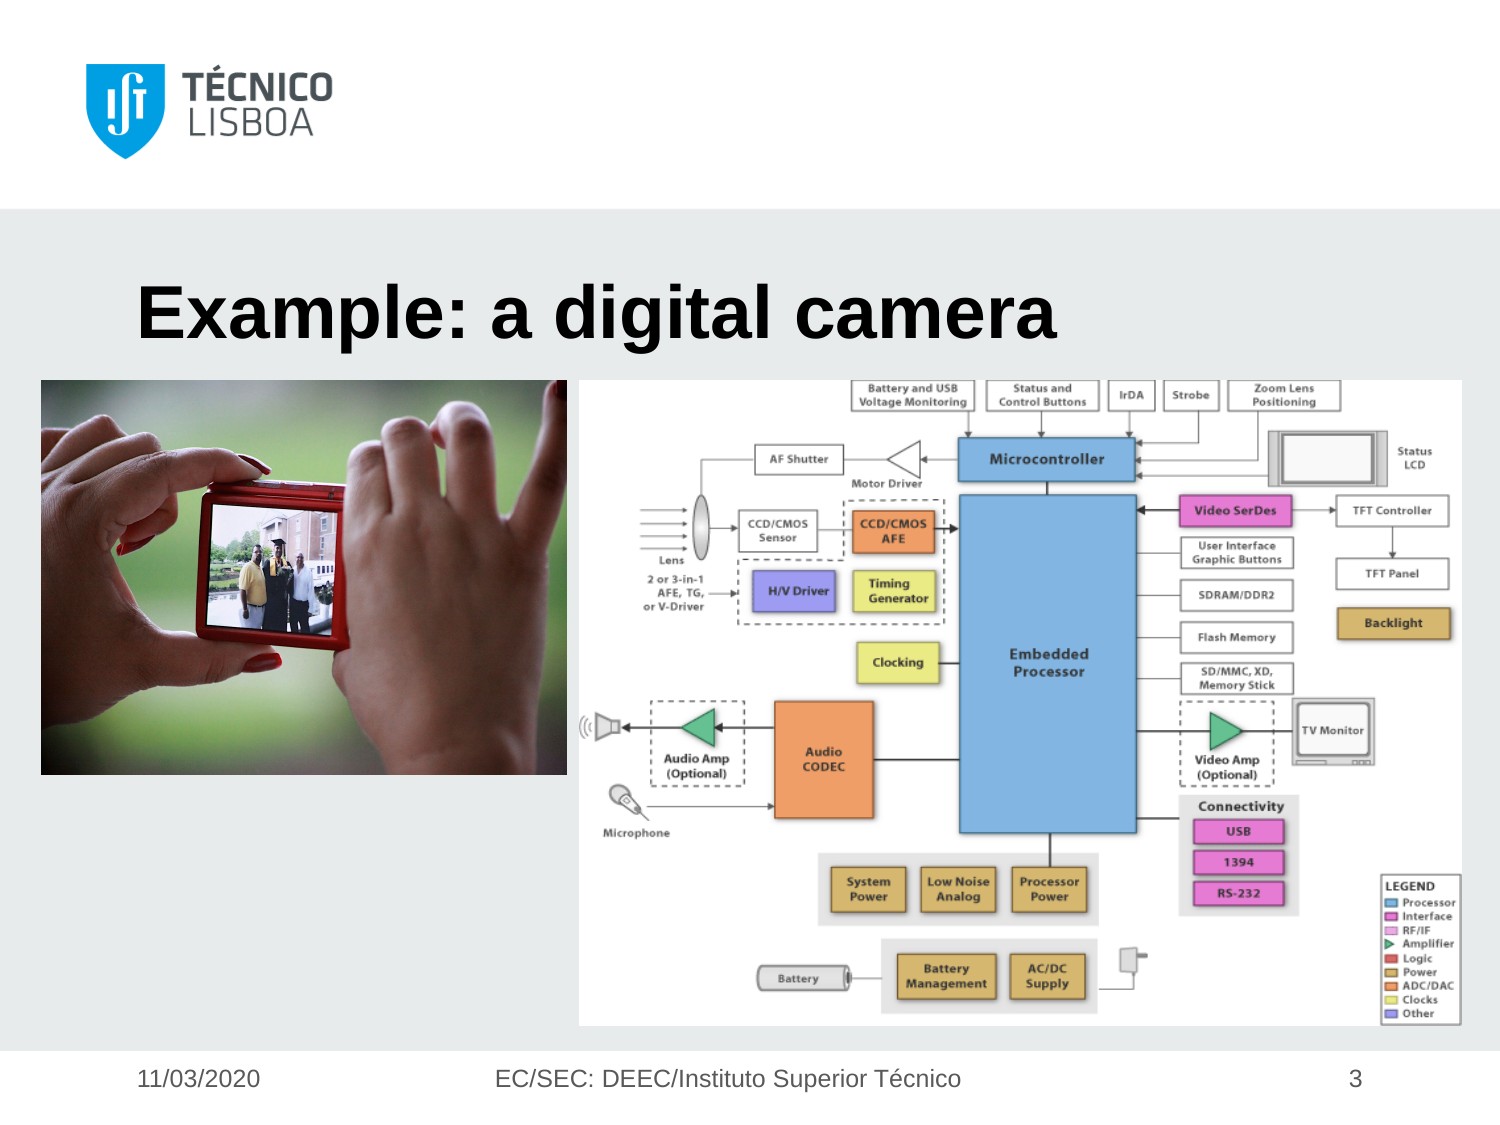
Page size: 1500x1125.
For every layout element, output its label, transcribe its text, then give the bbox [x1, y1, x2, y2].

slide_number 11/03/2020 [121, 1052, 425, 1103]
picture [0, 0, 1500, 1125]
title Example: a digital camera [121, 237, 1378, 381]
footer EC/SEC: DEEC/Instituto Superior Técnico [476, 1052, 988, 1103]
slide_number <number> [1077, 1052, 1378, 1103]
